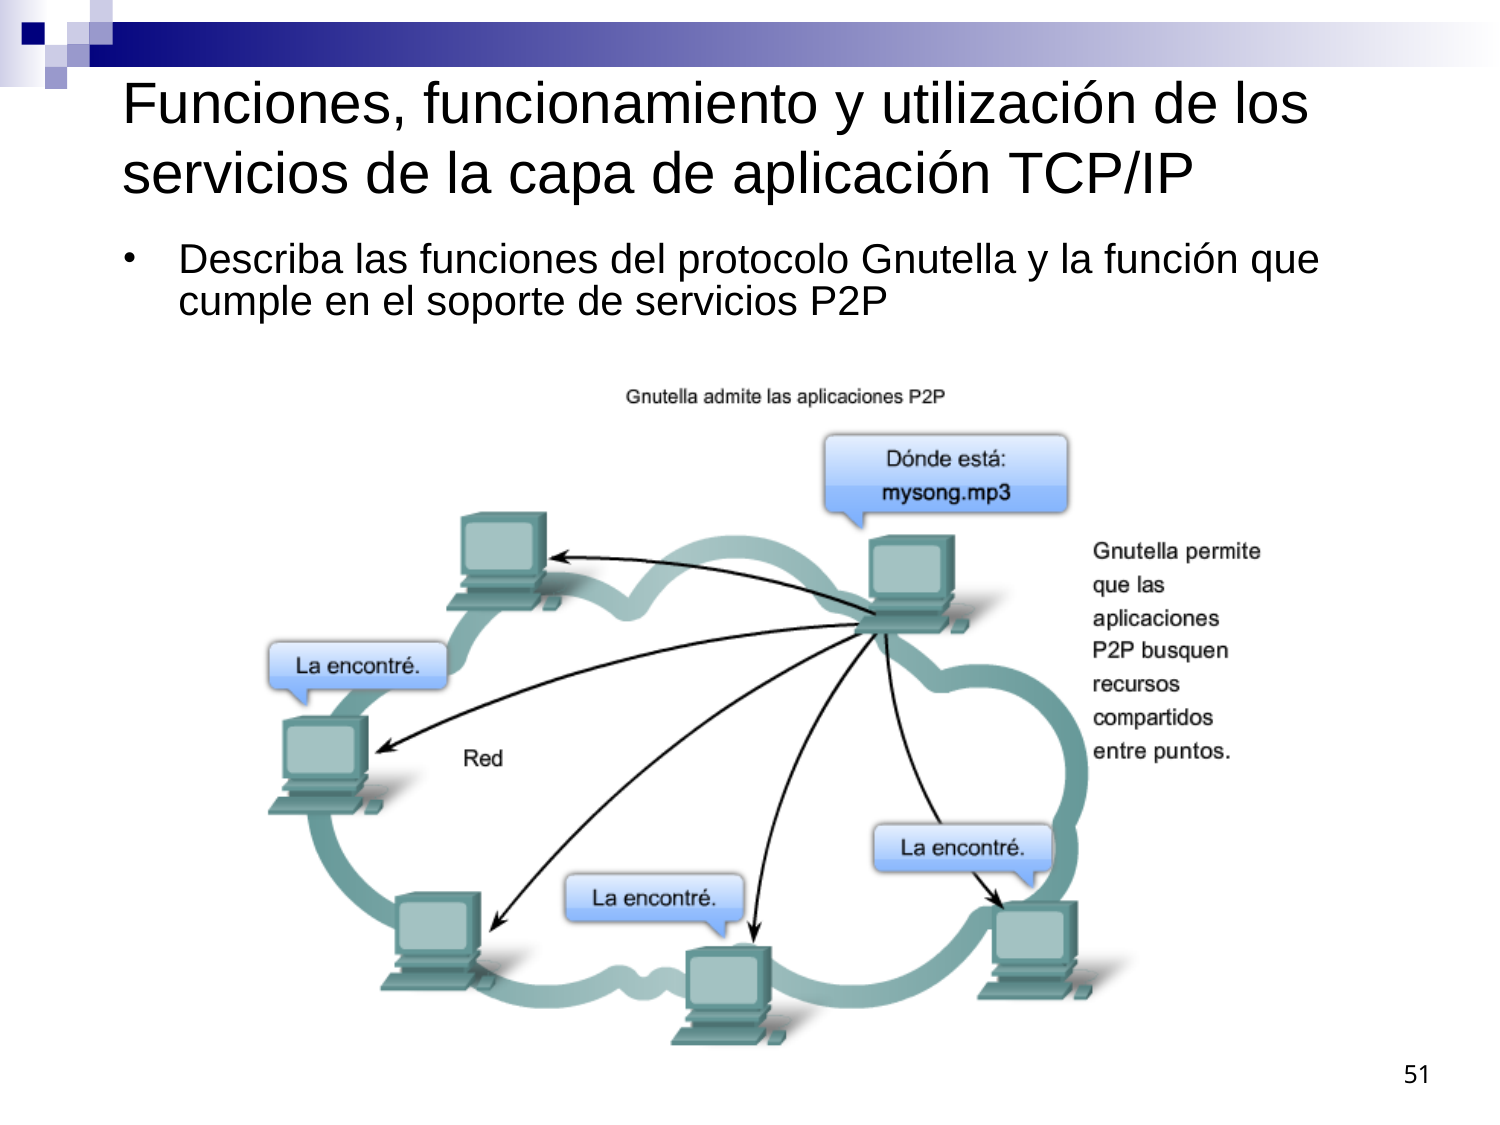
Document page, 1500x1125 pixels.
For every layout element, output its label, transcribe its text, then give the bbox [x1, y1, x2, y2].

text_box Funciones, funcionamiento y utilización de los servicios de la capa de aplicación TCP/IP [107, 57, 1408, 214]
text_box Describa las funciones del protocolo Gnutella y la función que cumple en el soporte de servicios P2P [107, 231, 1411, 1065]
text_box <número> [1074, 1025, 1447, 1101]
picture [247, 373, 1274, 1073]
